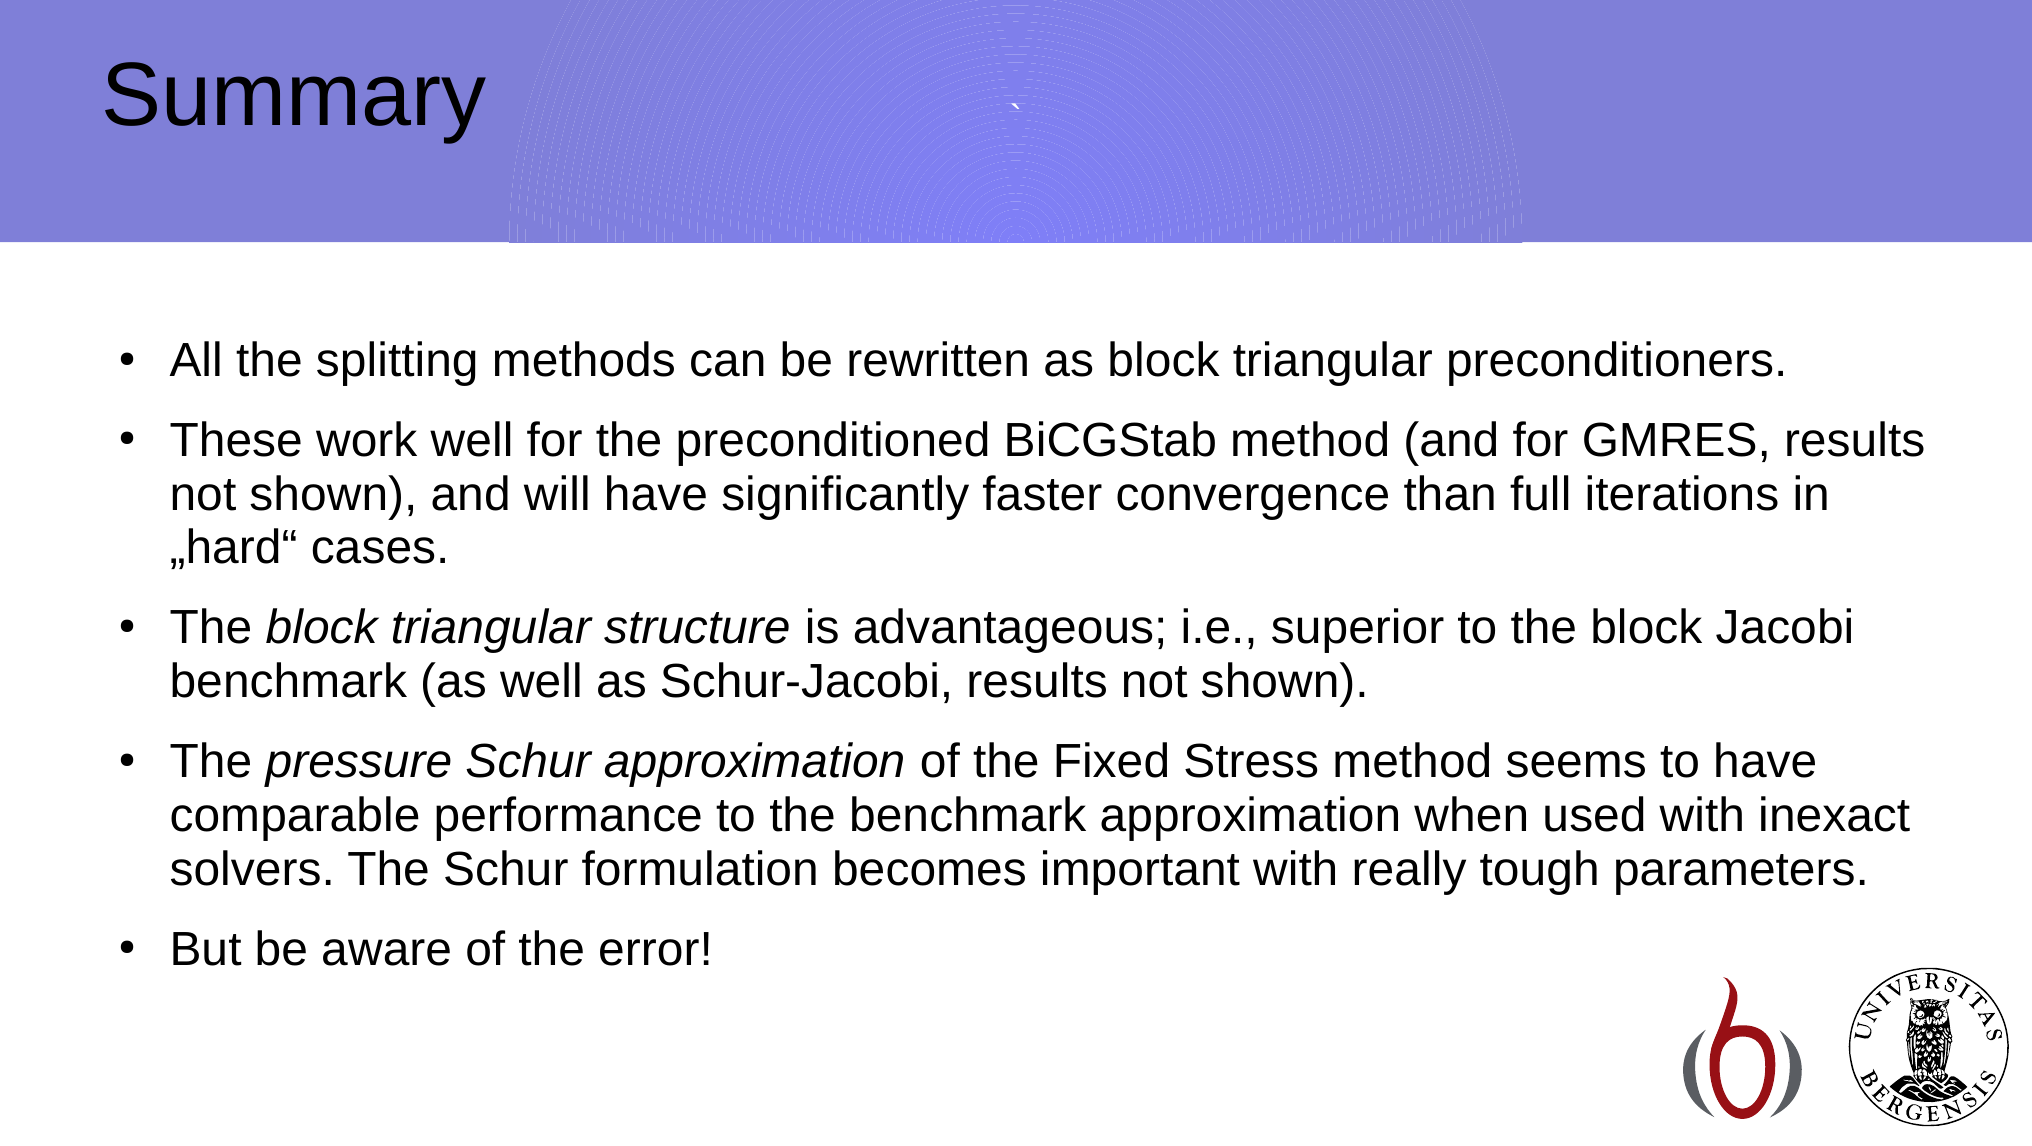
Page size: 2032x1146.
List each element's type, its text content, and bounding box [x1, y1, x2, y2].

title Summary [101, 43, 1930, 145]
list All the splitting methods can be rewritten as block triangular preconditioners. These work well for the preconditioned BiCGStab method (and for GMRES, results not shown), and will have significantly faster convergence than full iterations in „hard“ cases. The block triangular structure is advantageous; i.e., superior to the block Jacobi benchmark (as well as Schur-Jacobi, results not shown). The pressure Schur approximation of the Fixed Stress method seems to have comparable performance to the benchmark approximation when used with inexact solvers. The Schur formulation becomes important with really tough parameters. But be aware of the error! [101, 333, 1930, 998]
